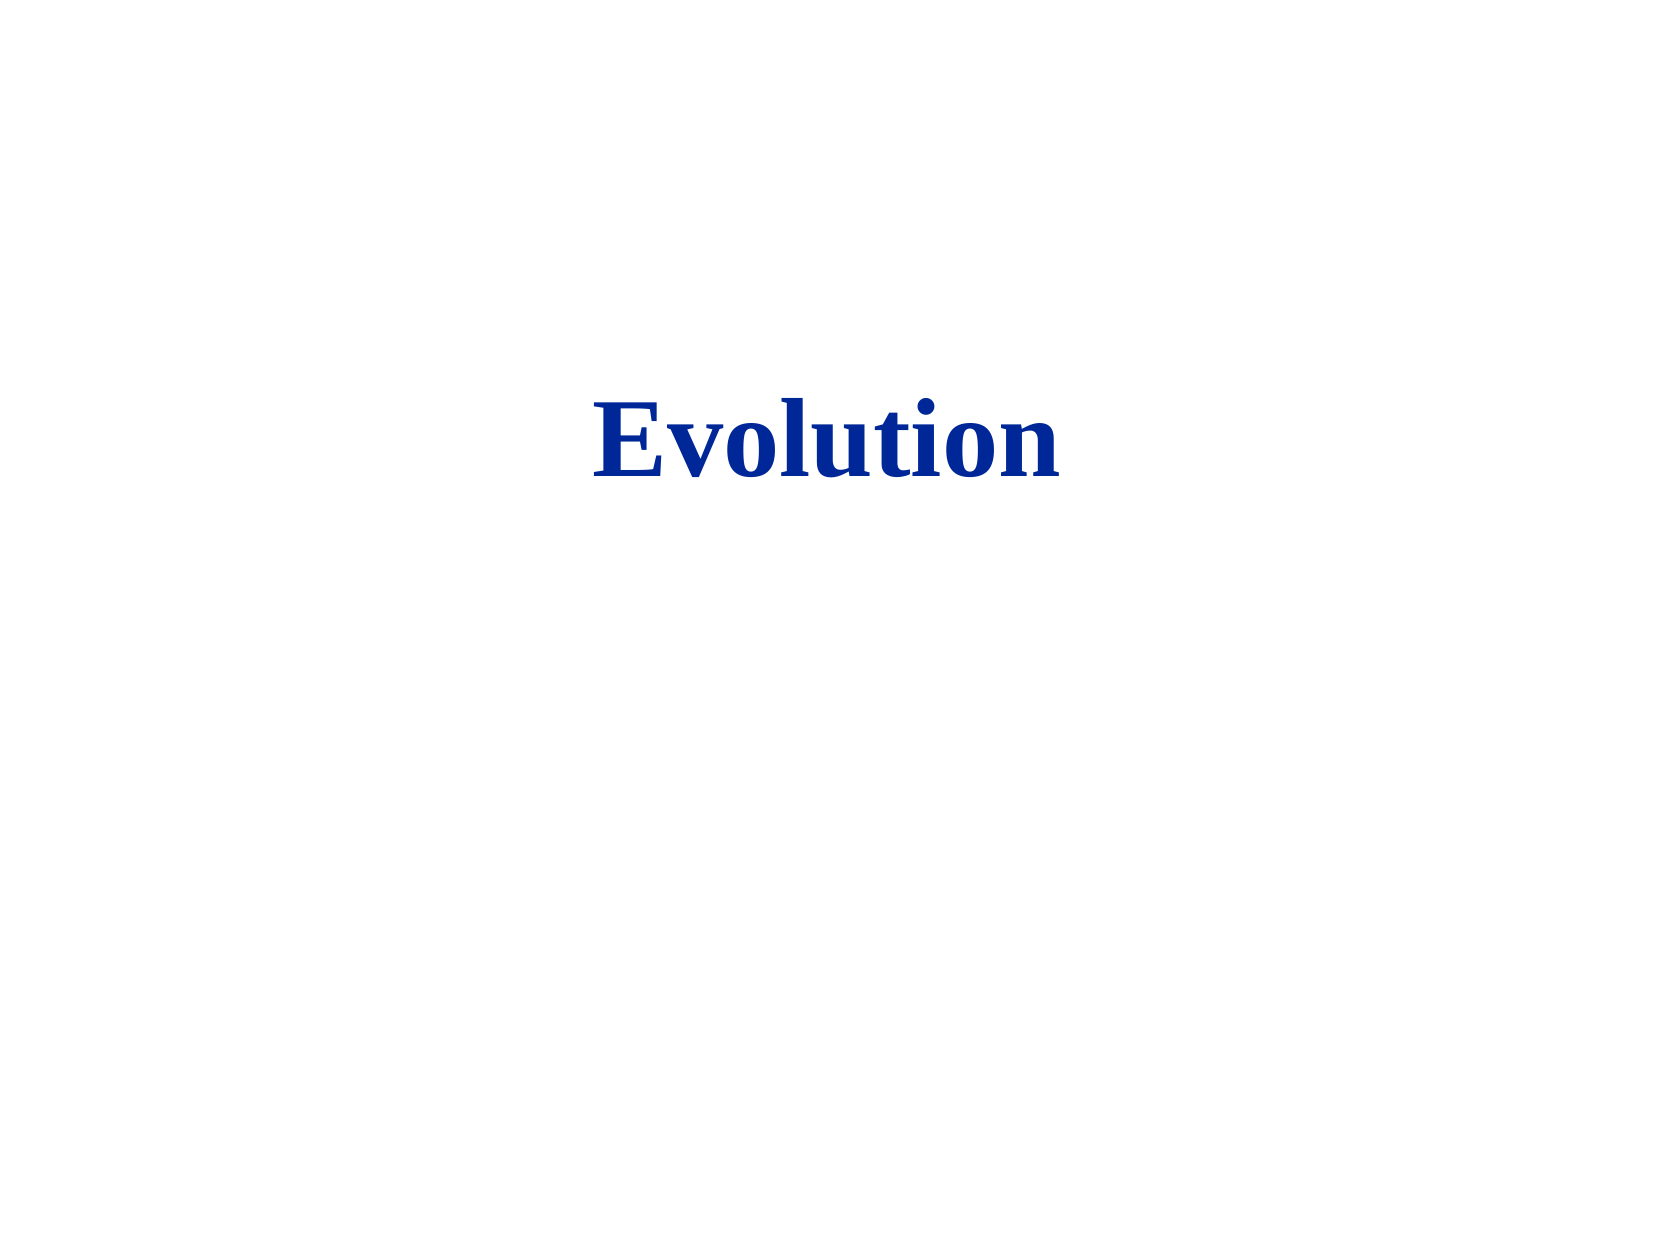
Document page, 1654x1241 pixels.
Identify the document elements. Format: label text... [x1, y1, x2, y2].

title Evolution [82, 315, 1571, 563]
